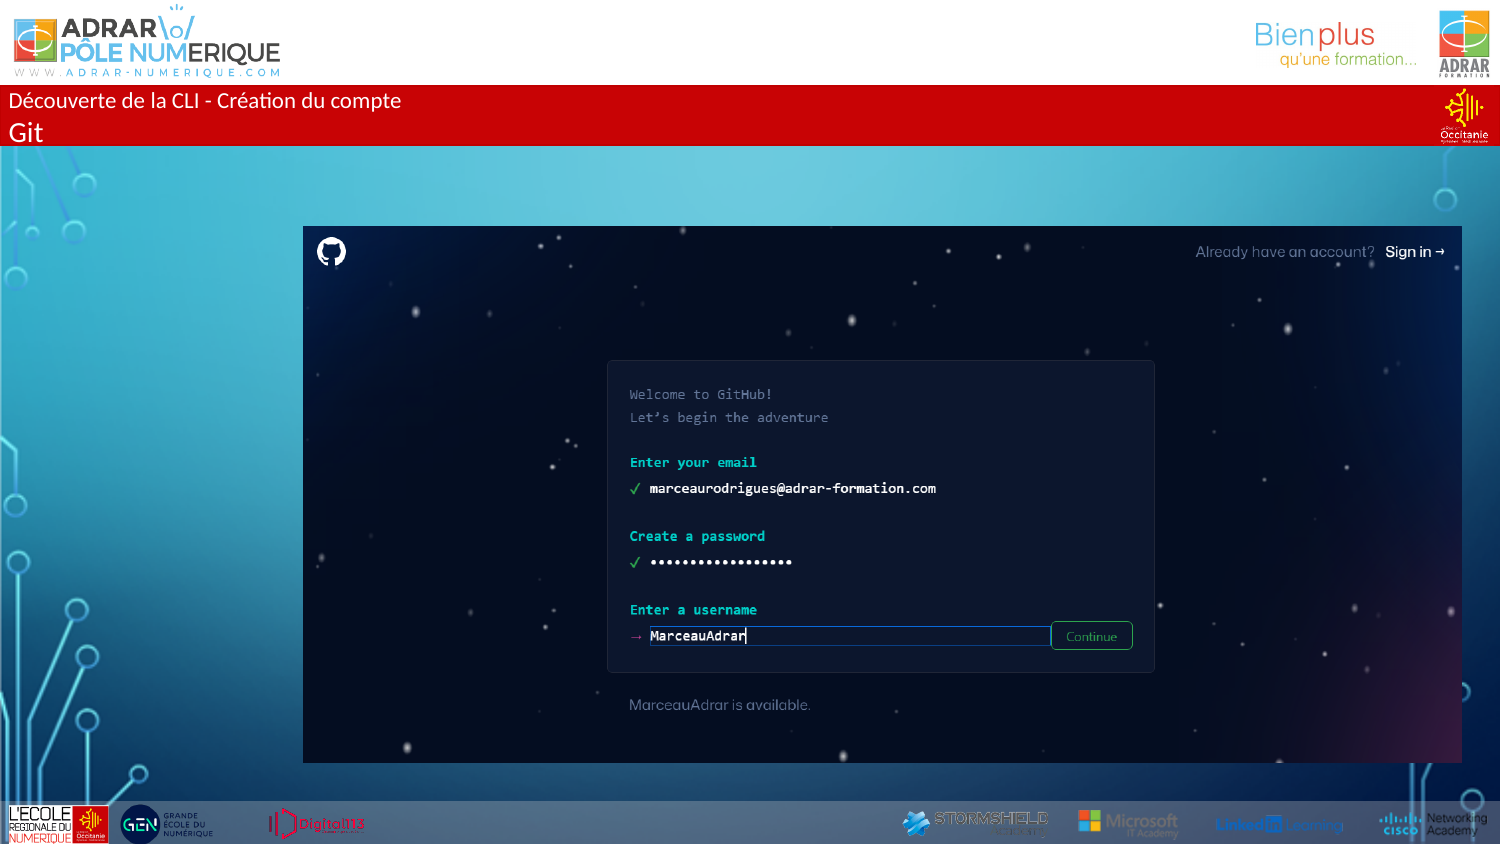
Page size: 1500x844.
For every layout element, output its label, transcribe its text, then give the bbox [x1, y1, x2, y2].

picture [1256, 22, 1416, 68]
picture [260, 807, 373, 841]
picture [8, 803, 109, 844]
picture [1437, 8, 1491, 79]
picture [0, 85, 1500, 844]
text_box Découverte de la CLI - Création du compte Git [0, 70, 418, 164]
picture [7, 0, 288, 70]
picture [902, 807, 1048, 841]
